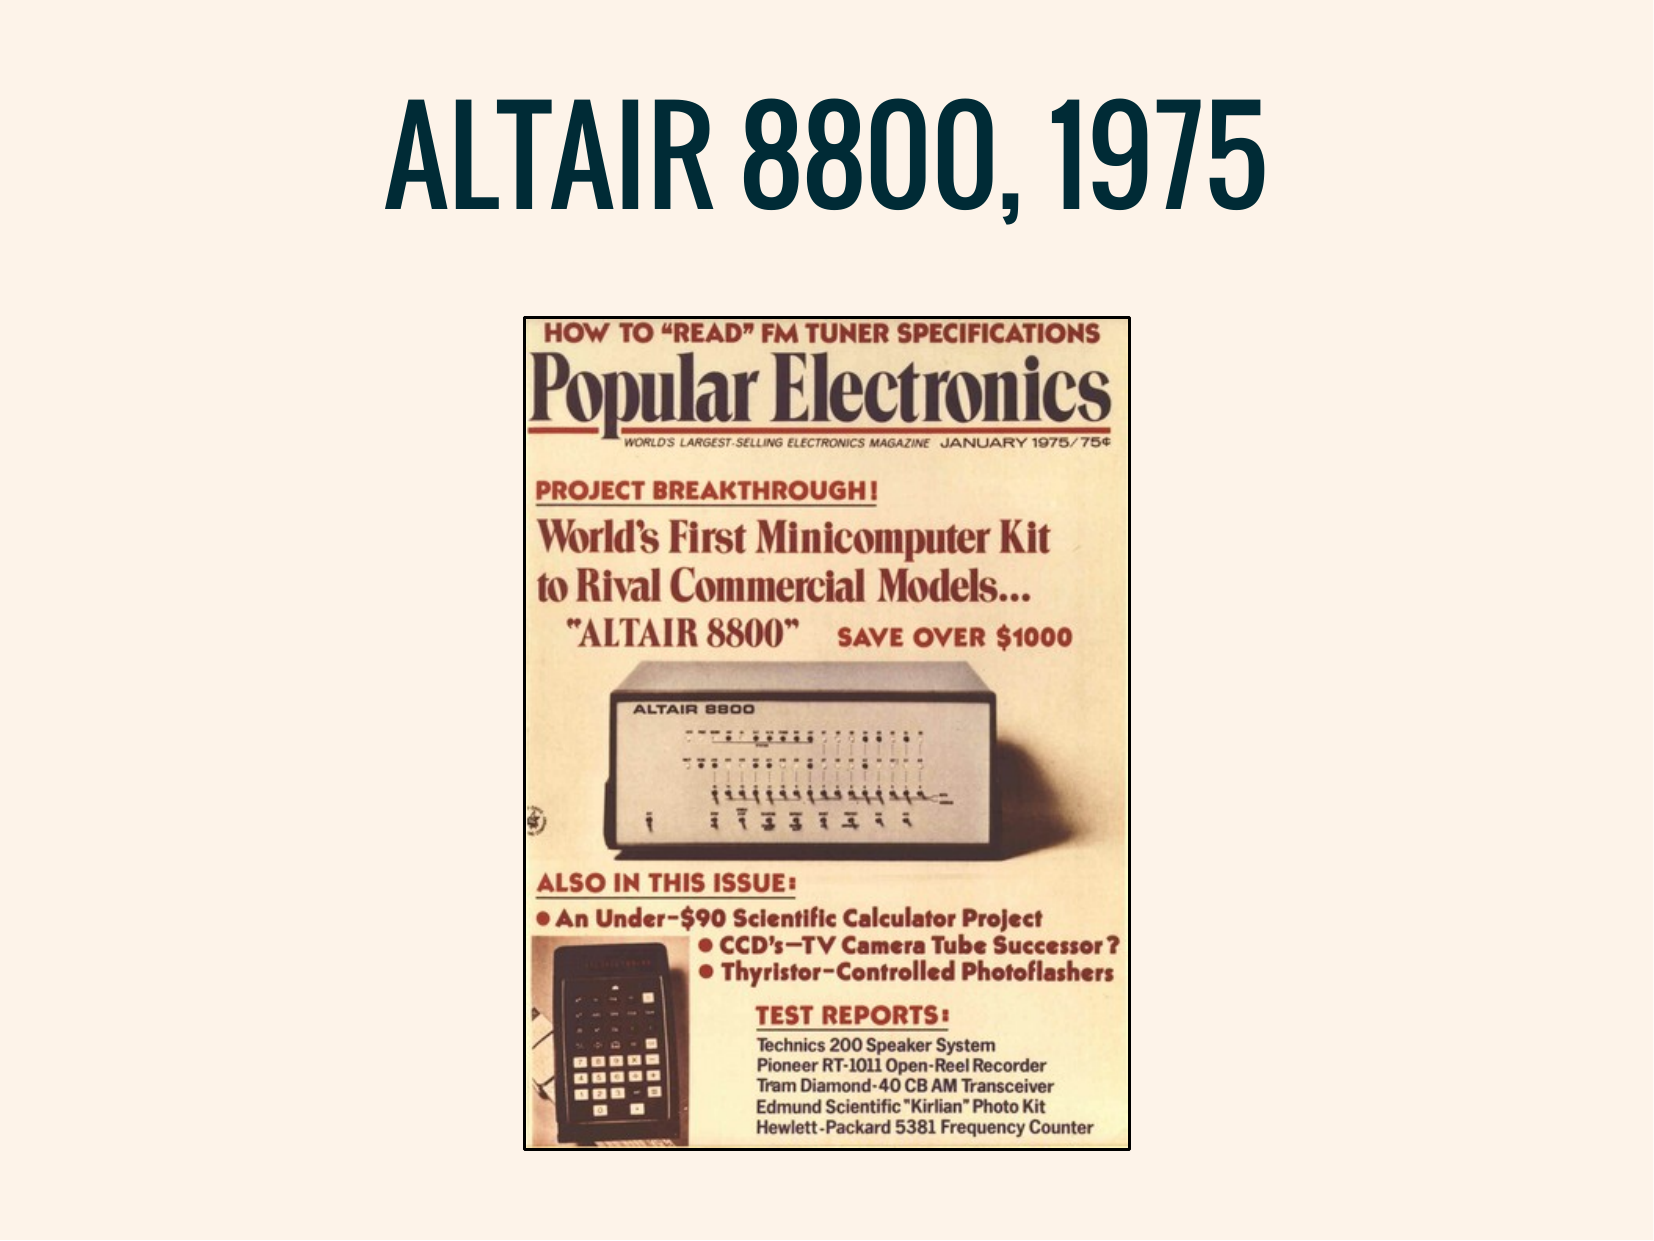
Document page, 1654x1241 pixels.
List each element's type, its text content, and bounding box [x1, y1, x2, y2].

title Altair 8800, 1975 [82, 49, 1571, 257]
picture [526, 318, 1128, 1148]
